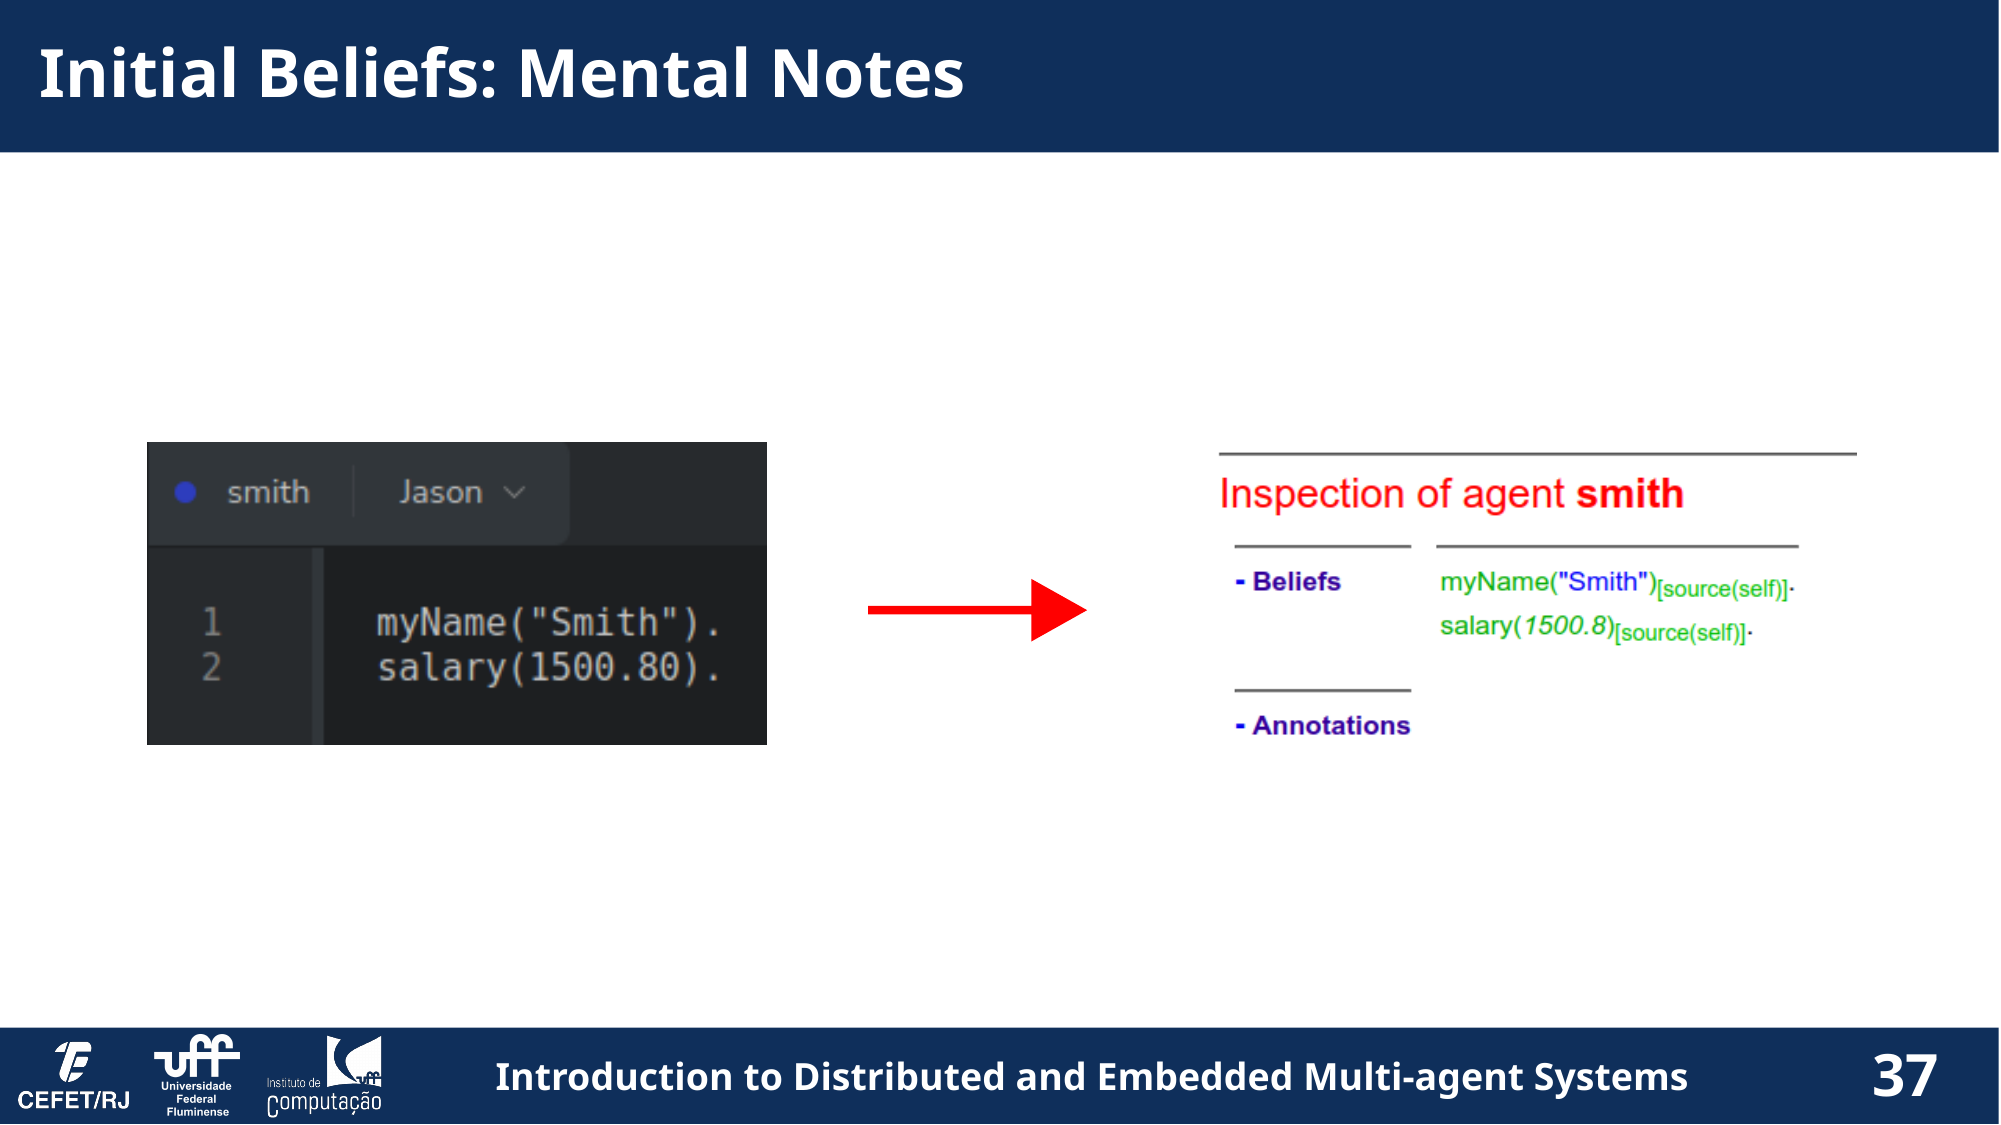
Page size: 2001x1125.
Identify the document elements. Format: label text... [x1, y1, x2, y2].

picture [147, 442, 767, 745]
text_box Initial Beliefs: Mental Notes [25, 23, 1999, 119]
picture [18, 1021, 129, 1125]
picture [153, 1033, 241, 1121]
text_box [868, 578, 1088, 642]
picture [265, 1033, 383, 1118]
picture [1210, 442, 1857, 763]
